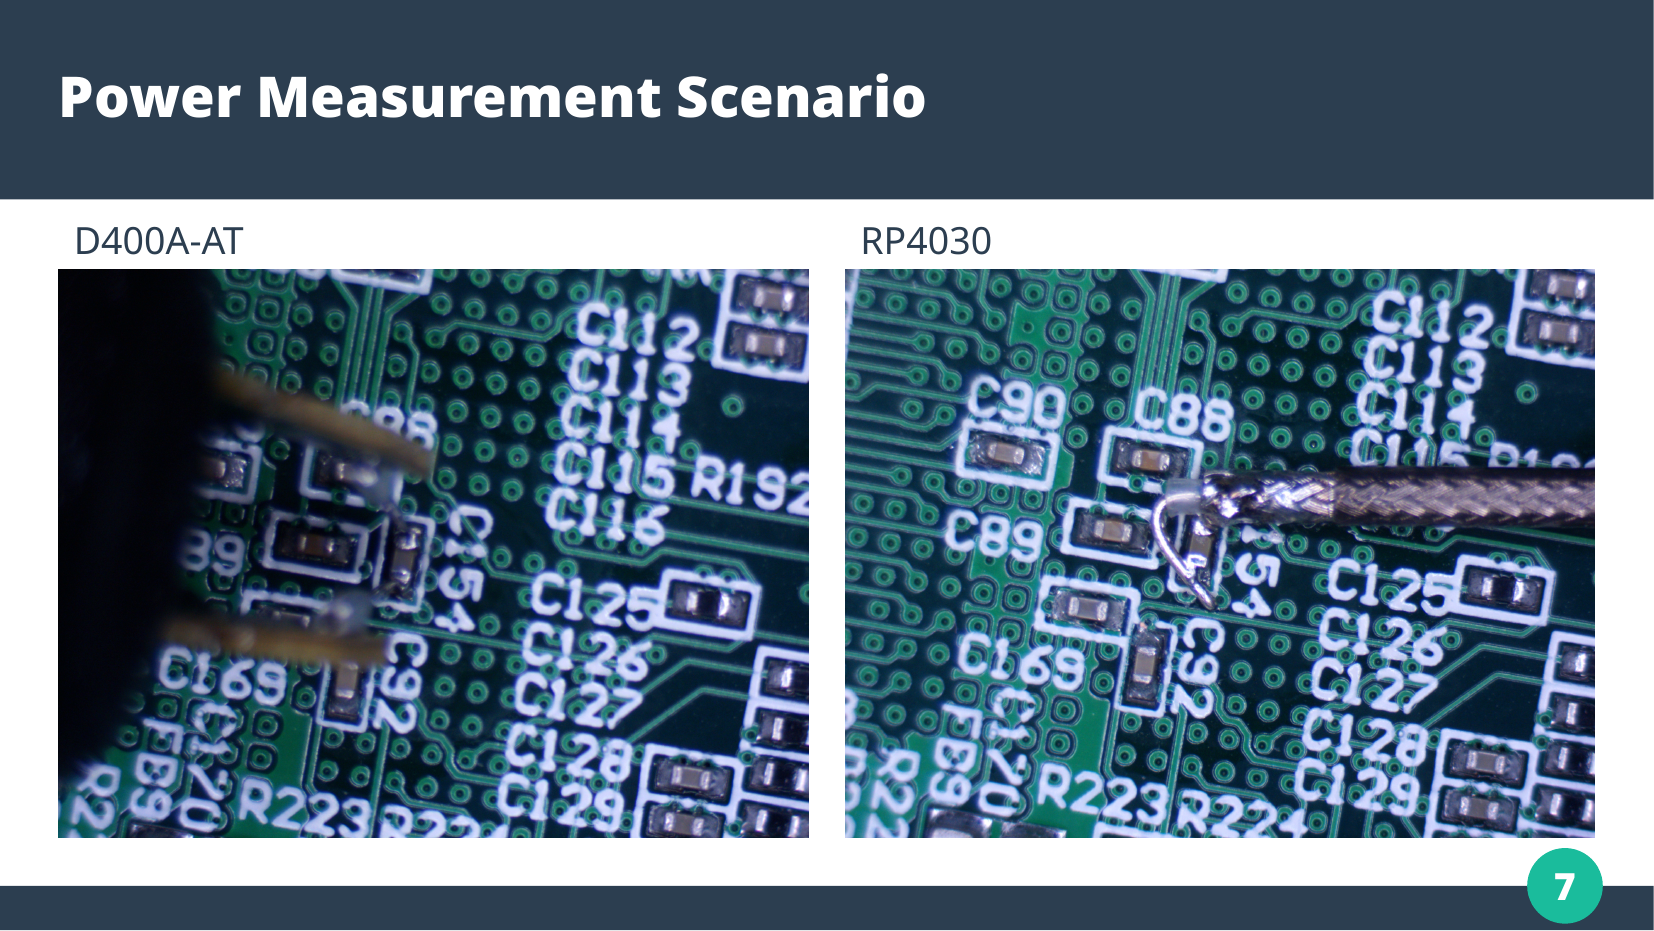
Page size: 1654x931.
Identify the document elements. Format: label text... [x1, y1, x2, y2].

title Power Measurement Scenario [59, 37, 1595, 155]
text_box D400A-AT [58, 210, 273, 270]
picture [845, 269, 1595, 838]
picture [58, 269, 809, 838]
text_box RP4030 [845, 210, 1019, 270]
